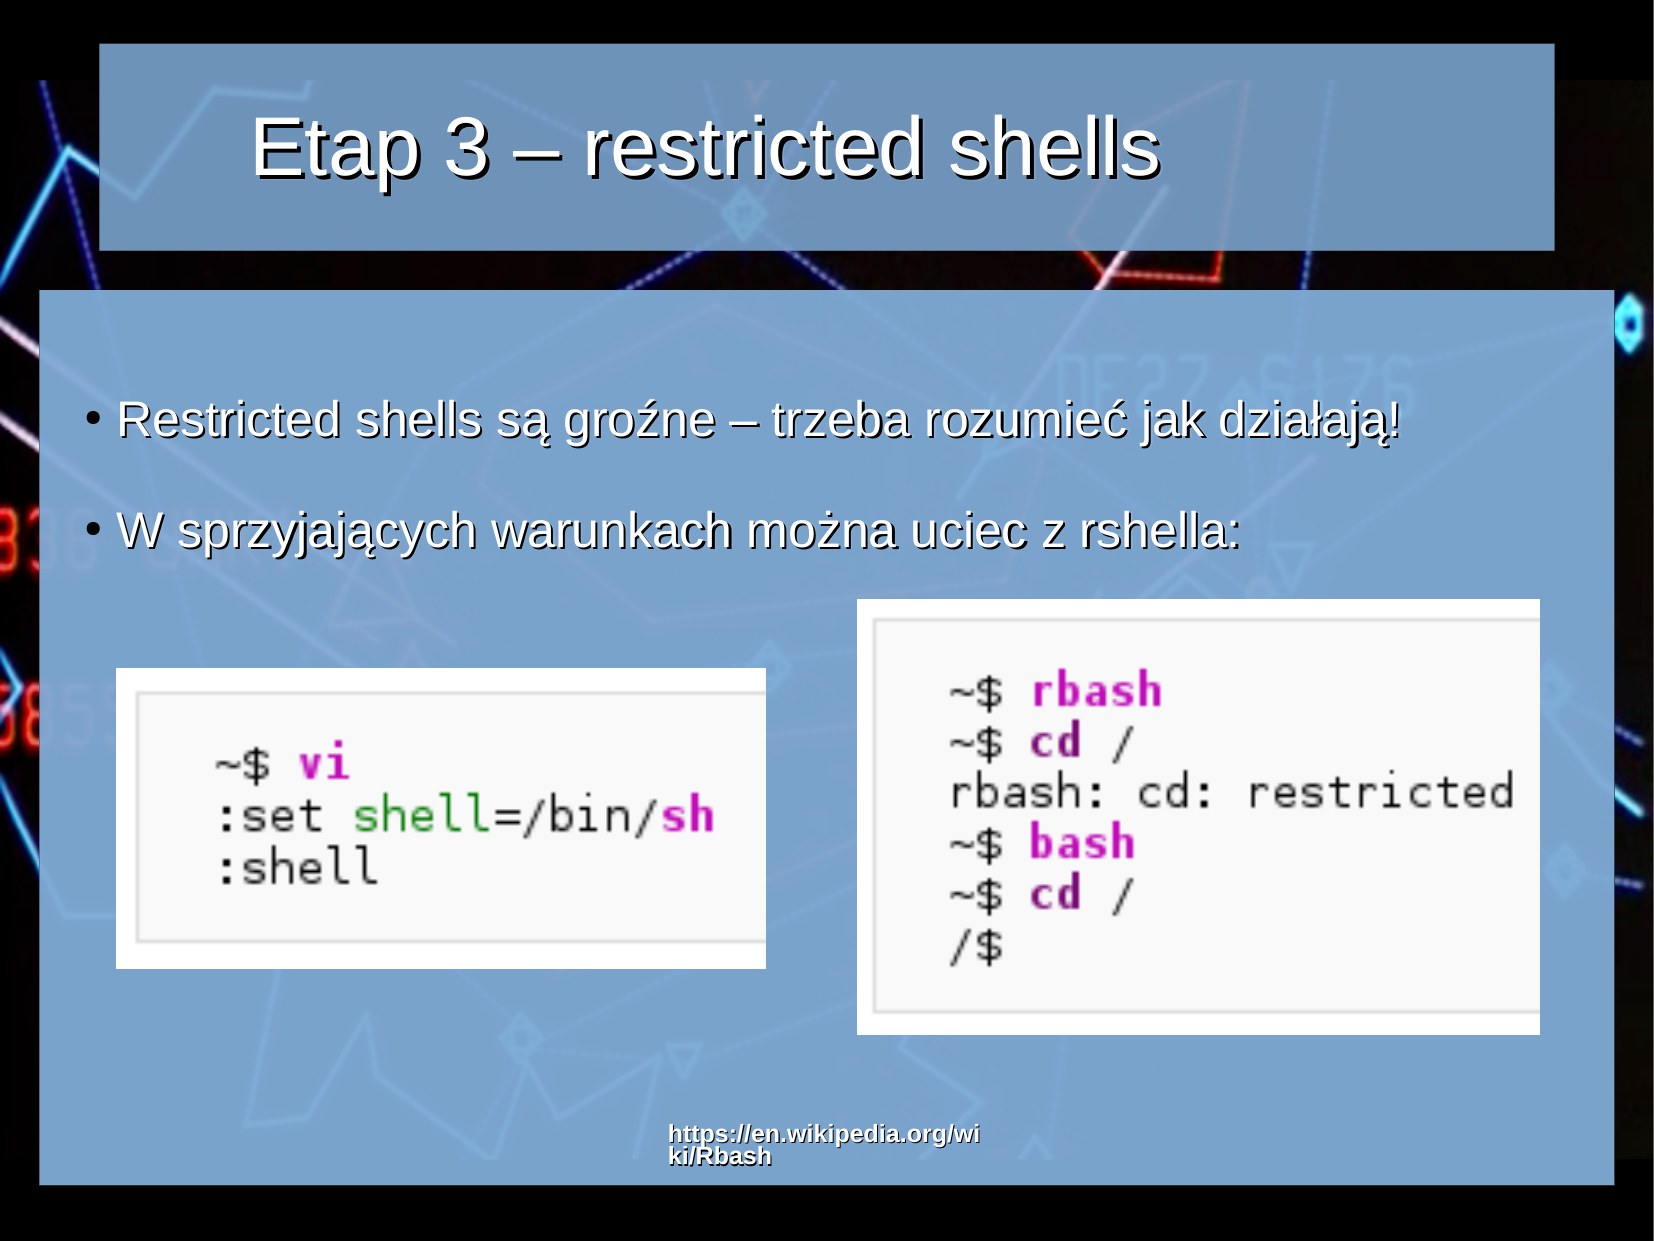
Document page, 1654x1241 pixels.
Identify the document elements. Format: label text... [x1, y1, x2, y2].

picture [0, 0, 1654, 1241]
title Etap 3 – restricted shells [99, 43, 1555, 251]
text_box Restricted shells są groźne – trzeba rozumieć jak działają! W sprzyjających warunkach można uciec z rshella: [39, 290, 1615, 1186]
text_box https://en.wikipedia.org/wiki/Rbash [653, 1112, 1001, 1156]
